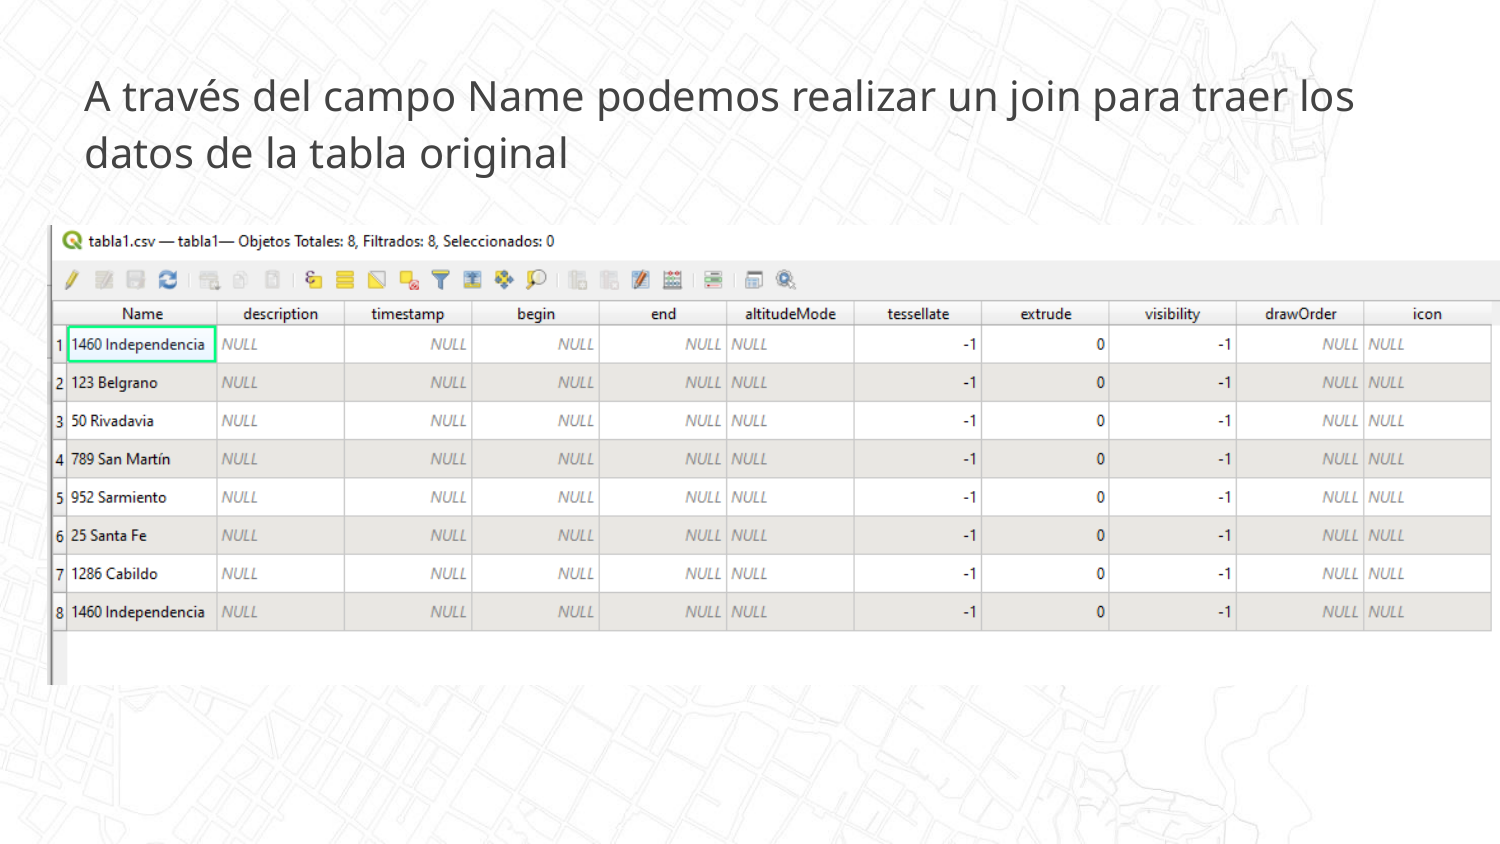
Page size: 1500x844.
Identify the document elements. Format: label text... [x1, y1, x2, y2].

picture [0, 0, 1500, 844]
text_box A través del campo Name podemos realizar un join para traer los datos de la tabla original [69, 59, 1430, 186]
